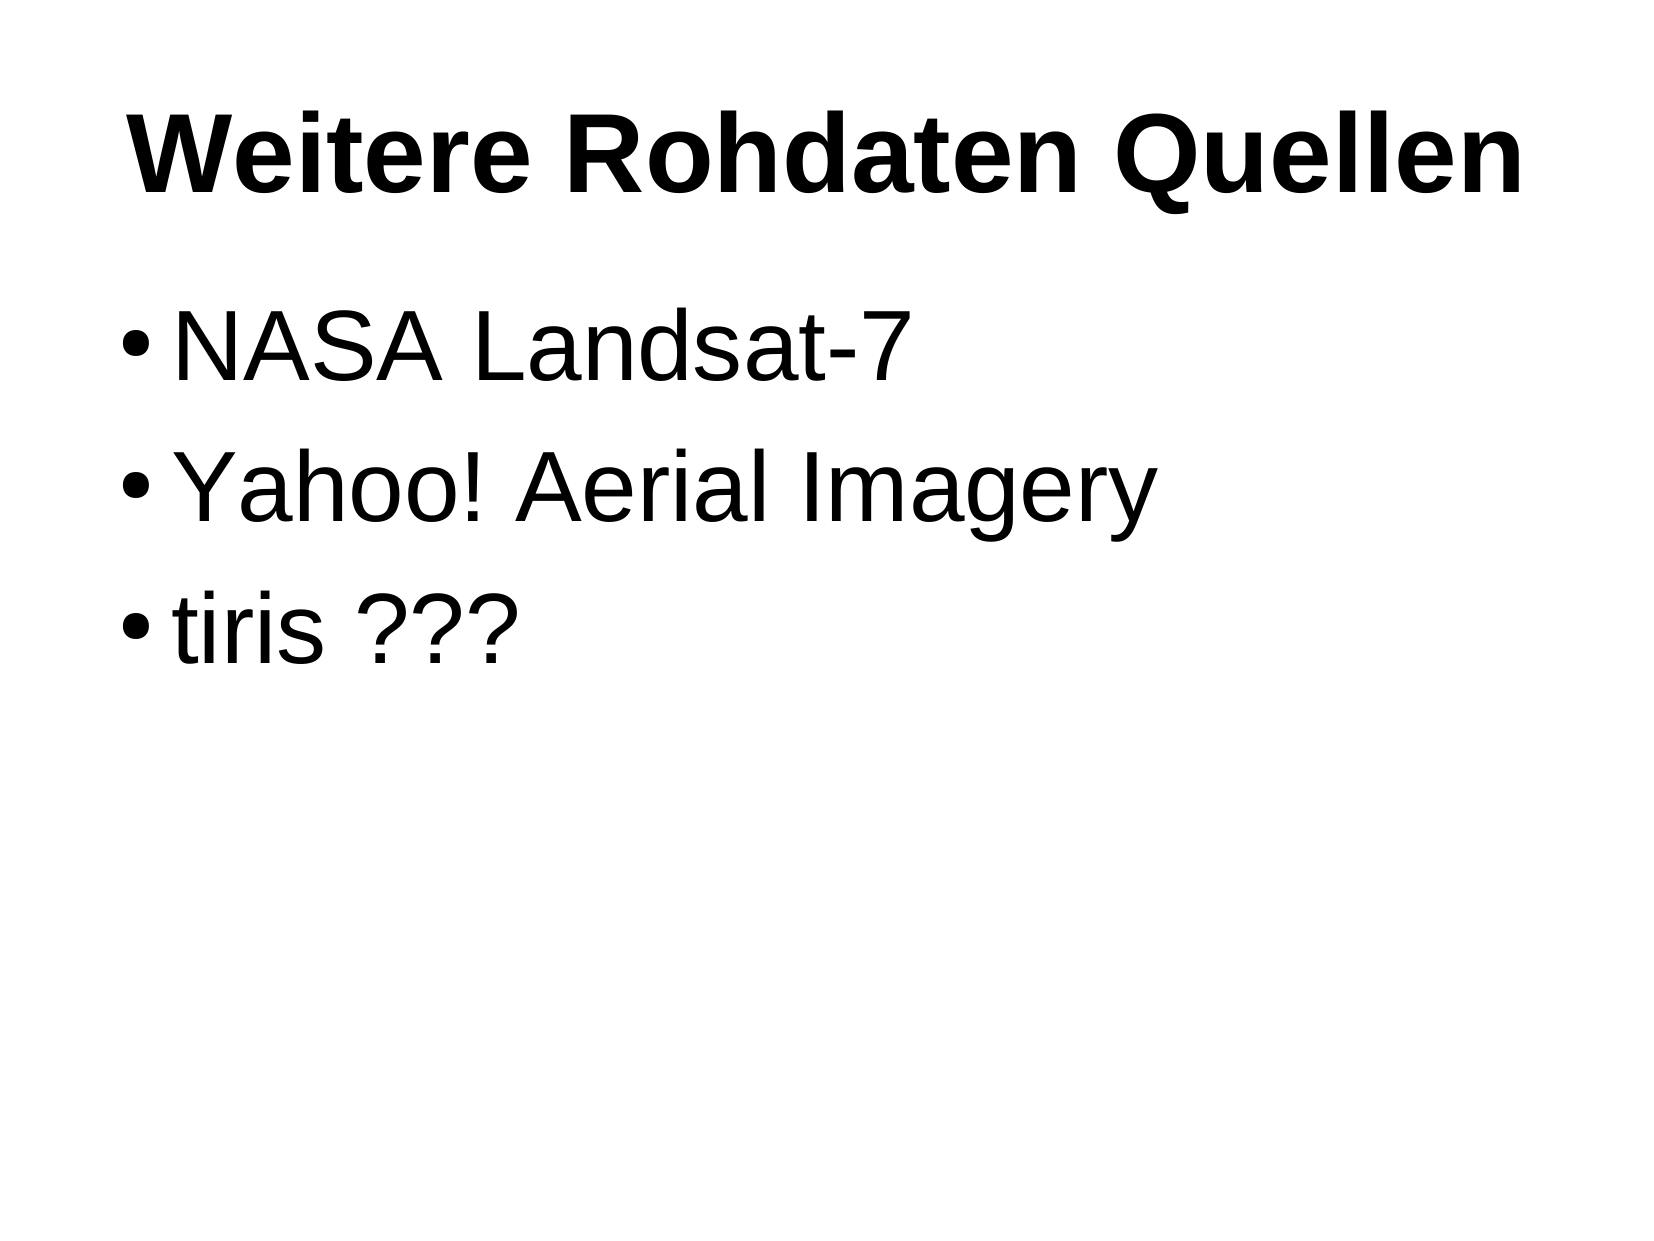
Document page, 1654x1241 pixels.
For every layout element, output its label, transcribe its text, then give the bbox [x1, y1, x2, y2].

list NASA Landsat-7 Yahoo! Aerial Imagery tiris ??? [82, 290, 1571, 1109]
title Weitere Rohdaten Quellen [82, 49, 1571, 257]
